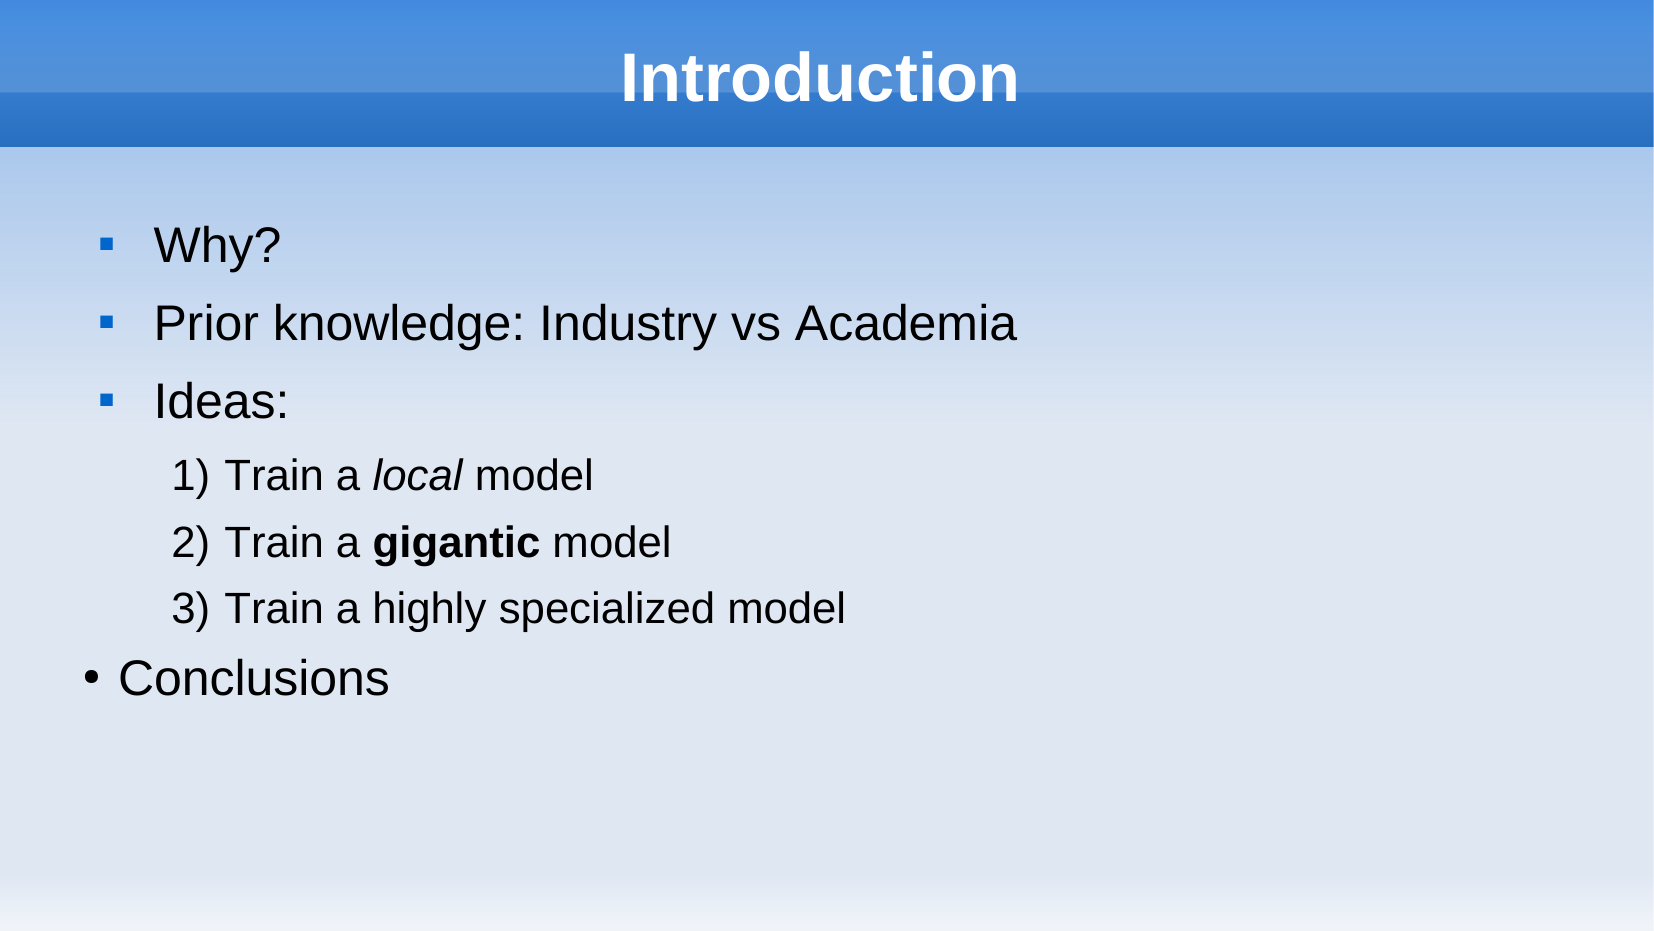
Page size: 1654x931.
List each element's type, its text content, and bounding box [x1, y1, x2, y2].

picture [0, 0, 1654, 931]
list Why? Prior knowledge: Industry vs Academia Ideas: Train a local model Train a gigantic model Train a highly specialized model Conclusions [82, 217, 1571, 832]
title Introduction [76, 0, 1565, 156]
